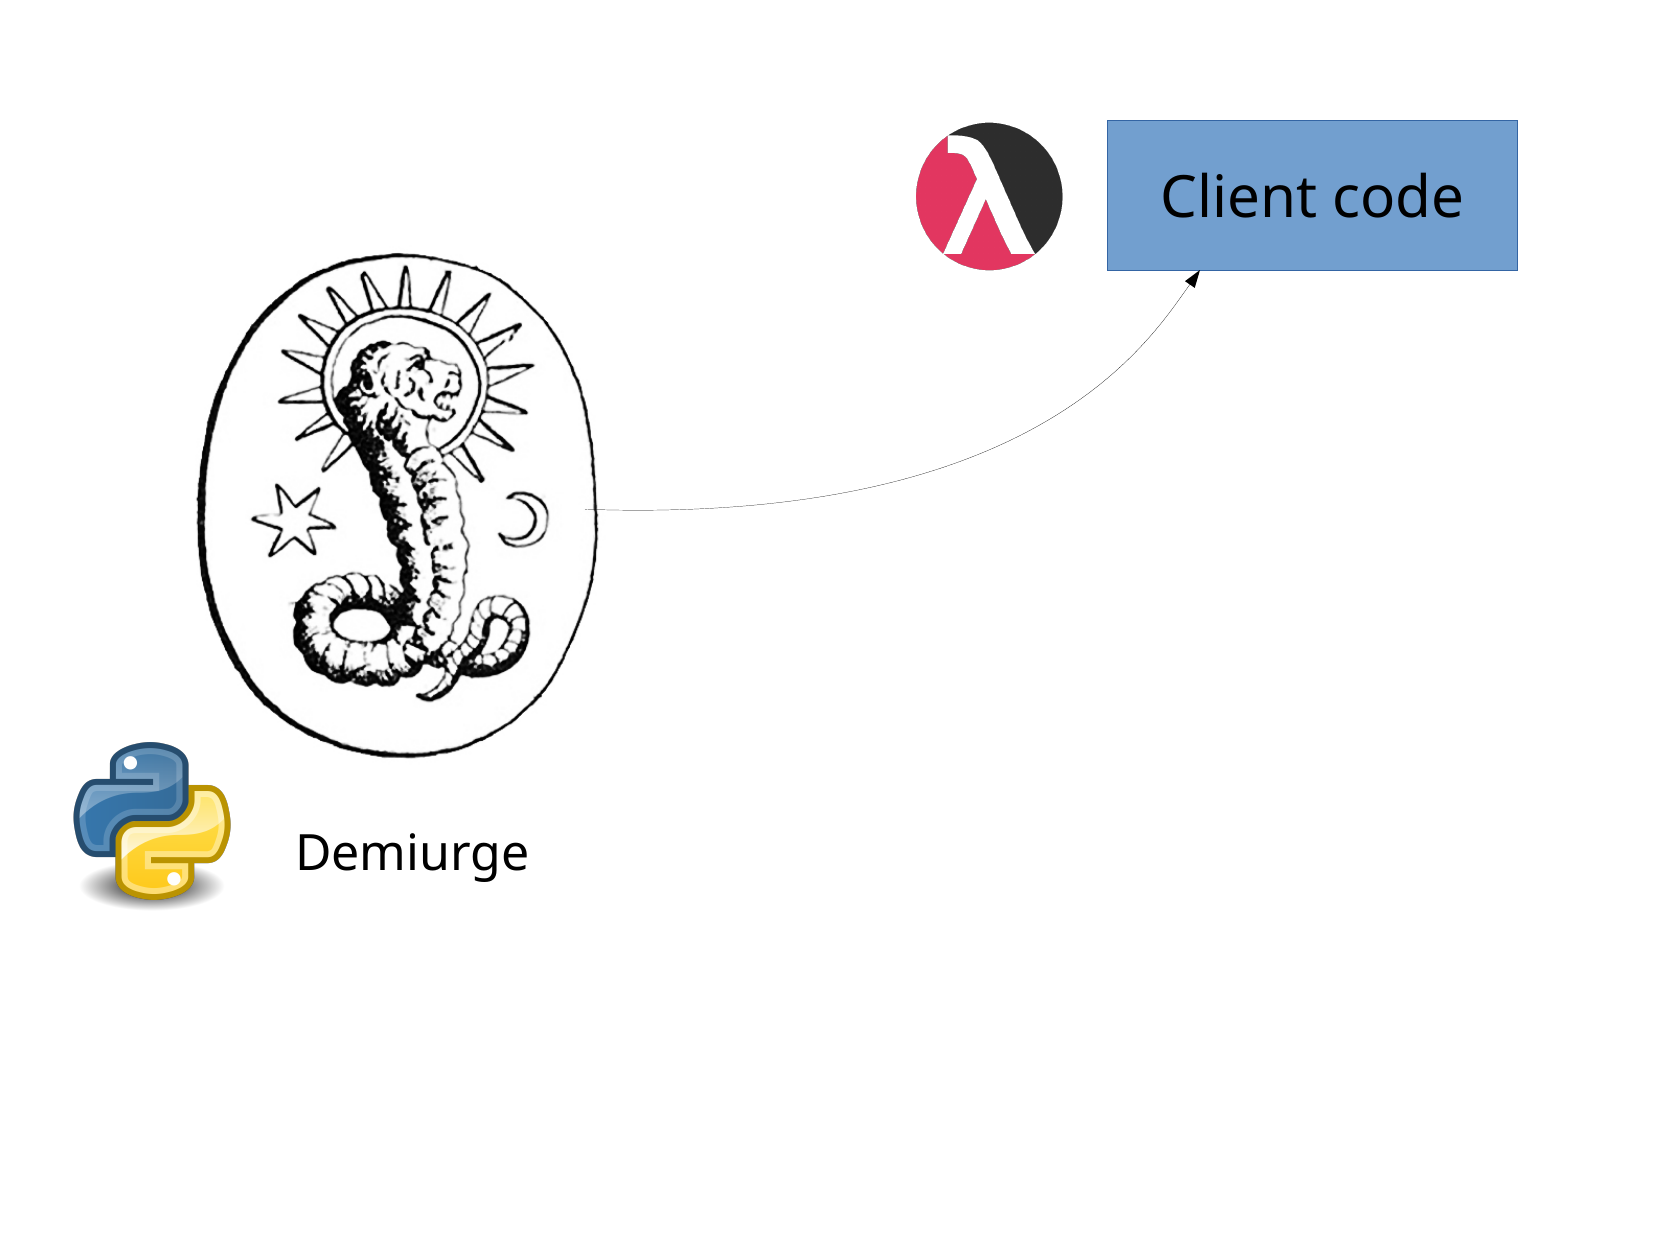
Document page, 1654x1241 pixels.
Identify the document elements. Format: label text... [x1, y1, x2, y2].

picture [63, 179, 616, 916]
text_box Demiurge [270, 810, 556, 886]
text_box Client code [1107, 120, 1518, 271]
picture [915, 122, 1063, 271]
